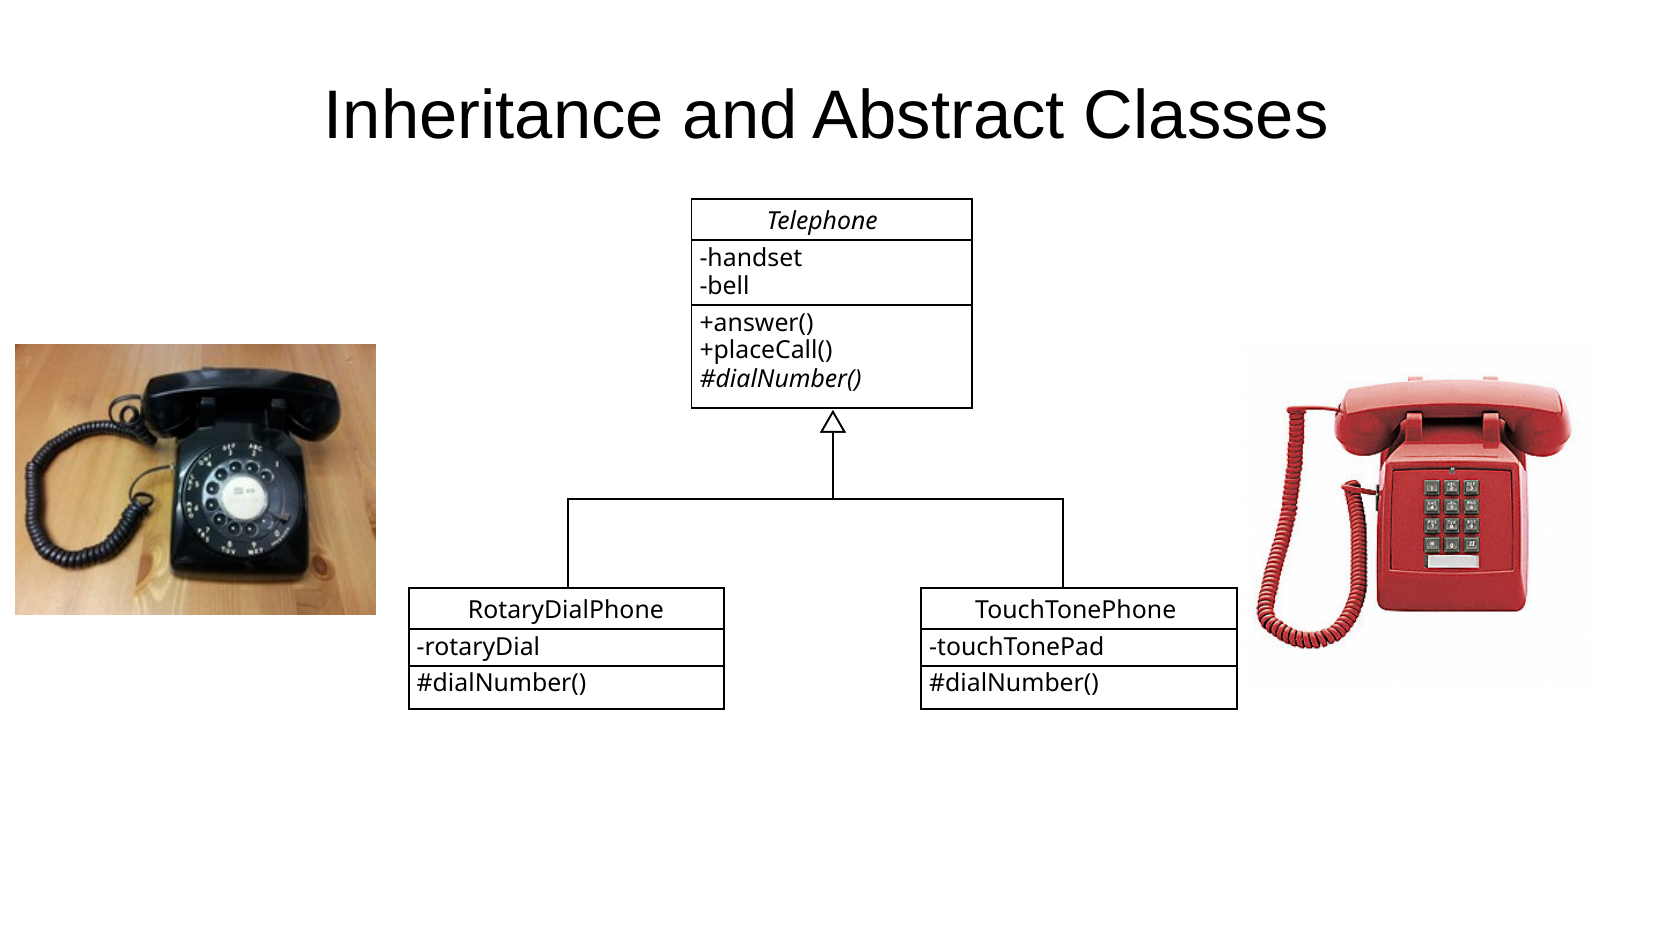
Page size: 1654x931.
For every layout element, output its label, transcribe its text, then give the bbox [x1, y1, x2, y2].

title Inheritance and Abstract Classes [82, 37, 1571, 193]
picture [15, 161, 1591, 747]
